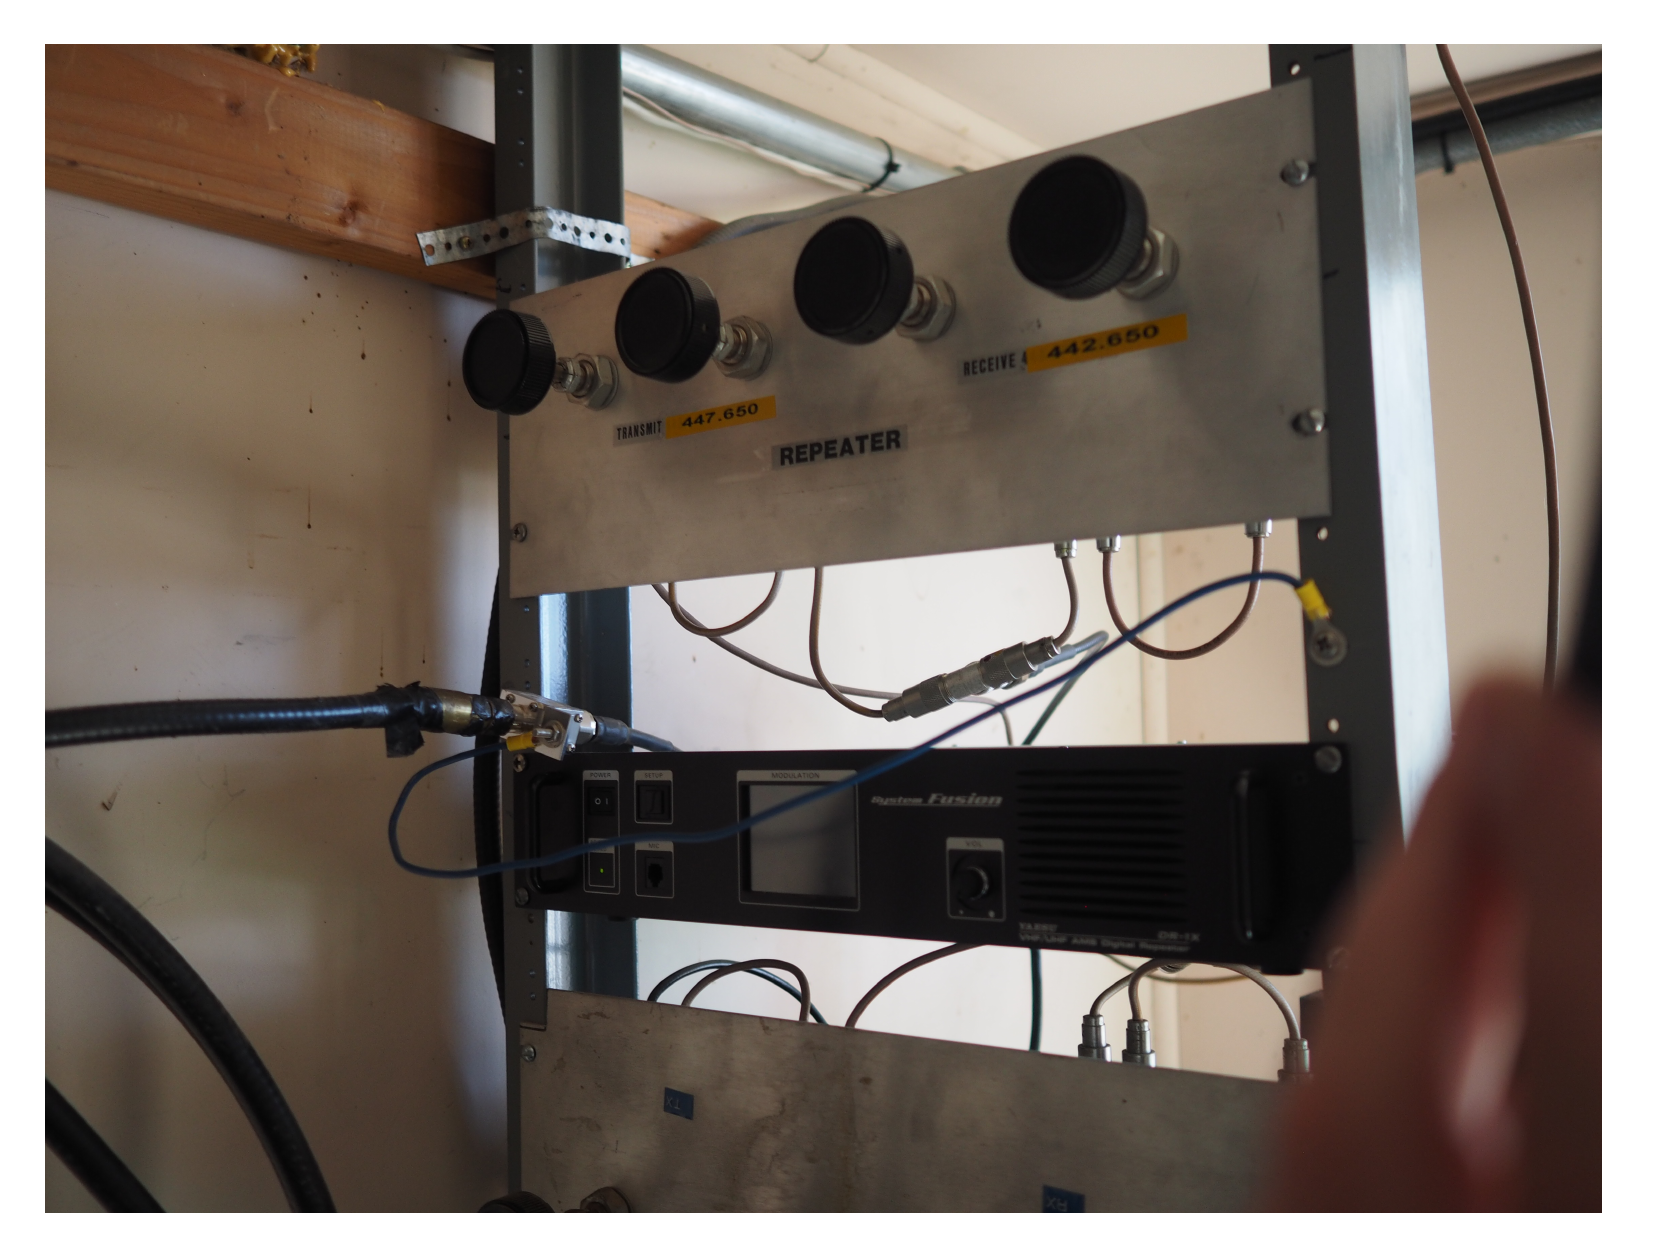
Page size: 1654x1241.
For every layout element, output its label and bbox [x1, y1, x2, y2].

picture [45, 44, 1602, 1213]
